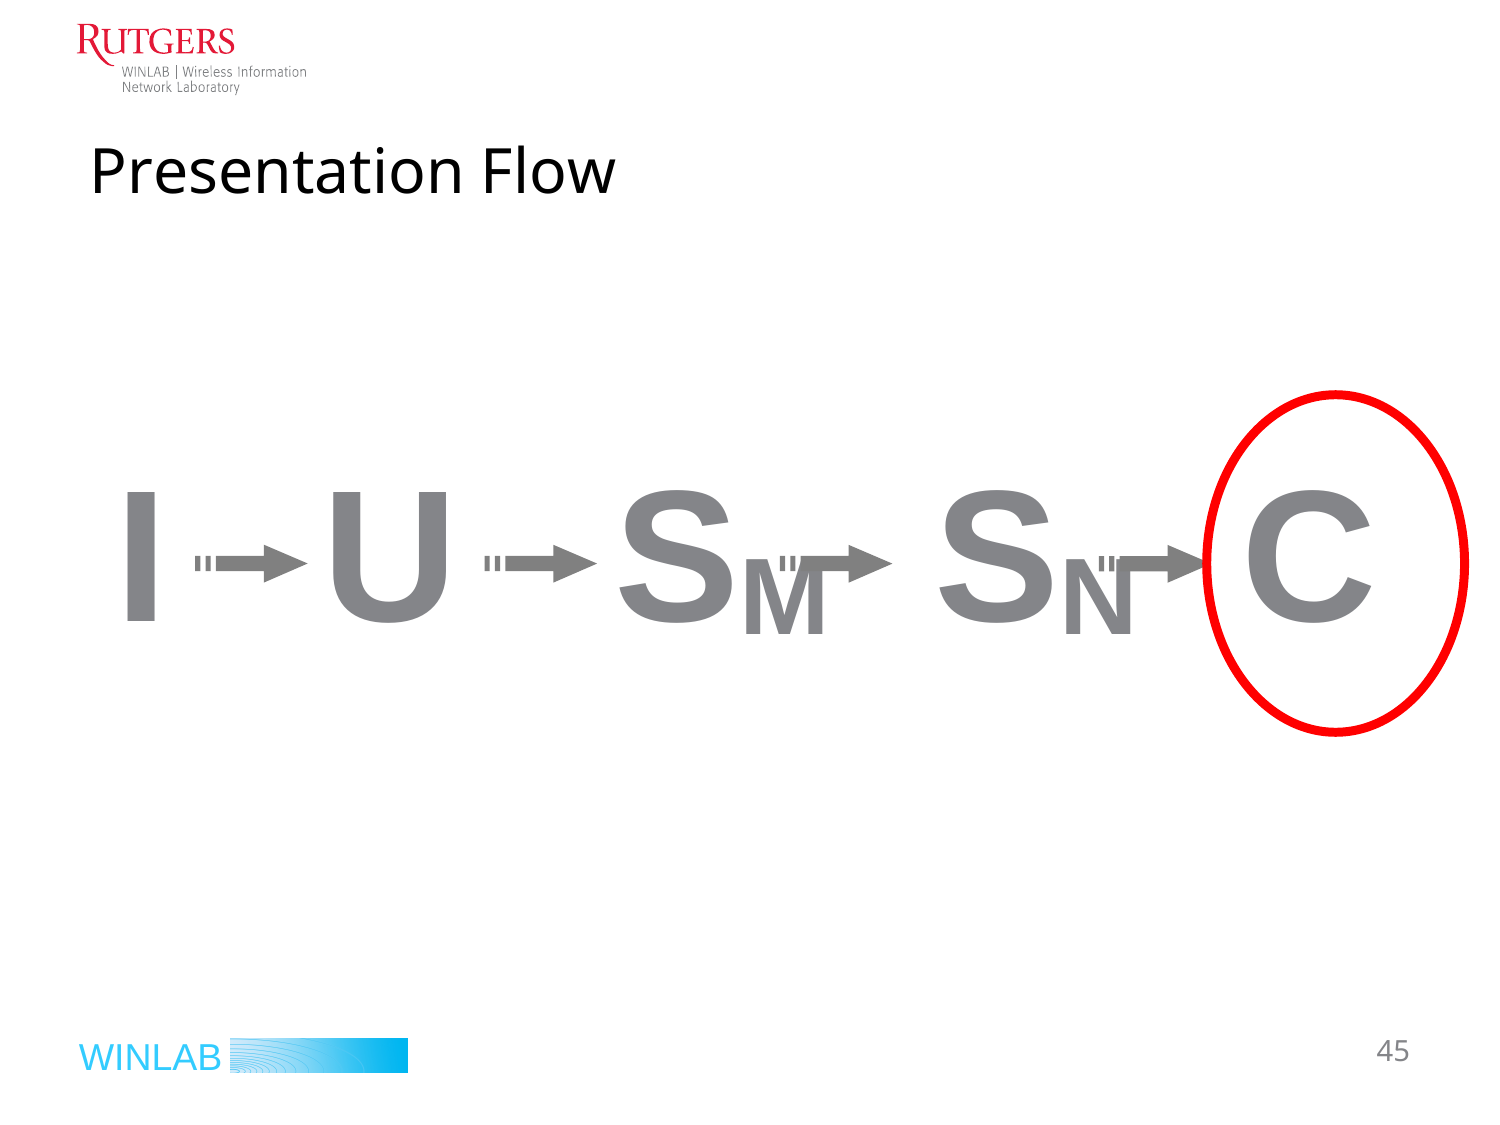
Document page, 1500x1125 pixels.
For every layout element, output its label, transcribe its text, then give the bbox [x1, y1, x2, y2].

text_box [1109, 556, 1115, 572]
text_box [484, 555, 490, 572]
text_box [779, 555, 786, 572]
text_box [505, 544, 598, 583]
text_box I U SM SN C [100, 426, 1482, 756]
picture [230, 1038, 383, 1073]
text_box [195, 555, 201, 572]
text_box [215, 544, 308, 583]
text_box [1119, 544, 1202, 583]
title Presentation Flow [75, 92, 1426, 246]
text_box [790, 555, 796, 572]
text_box [1098, 556, 1105, 572]
text_box [800, 544, 893, 583]
text_box I U SM SN C [1212, 426, 1460, 727]
text_box [494, 555, 501, 572]
text_box [205, 555, 211, 572]
